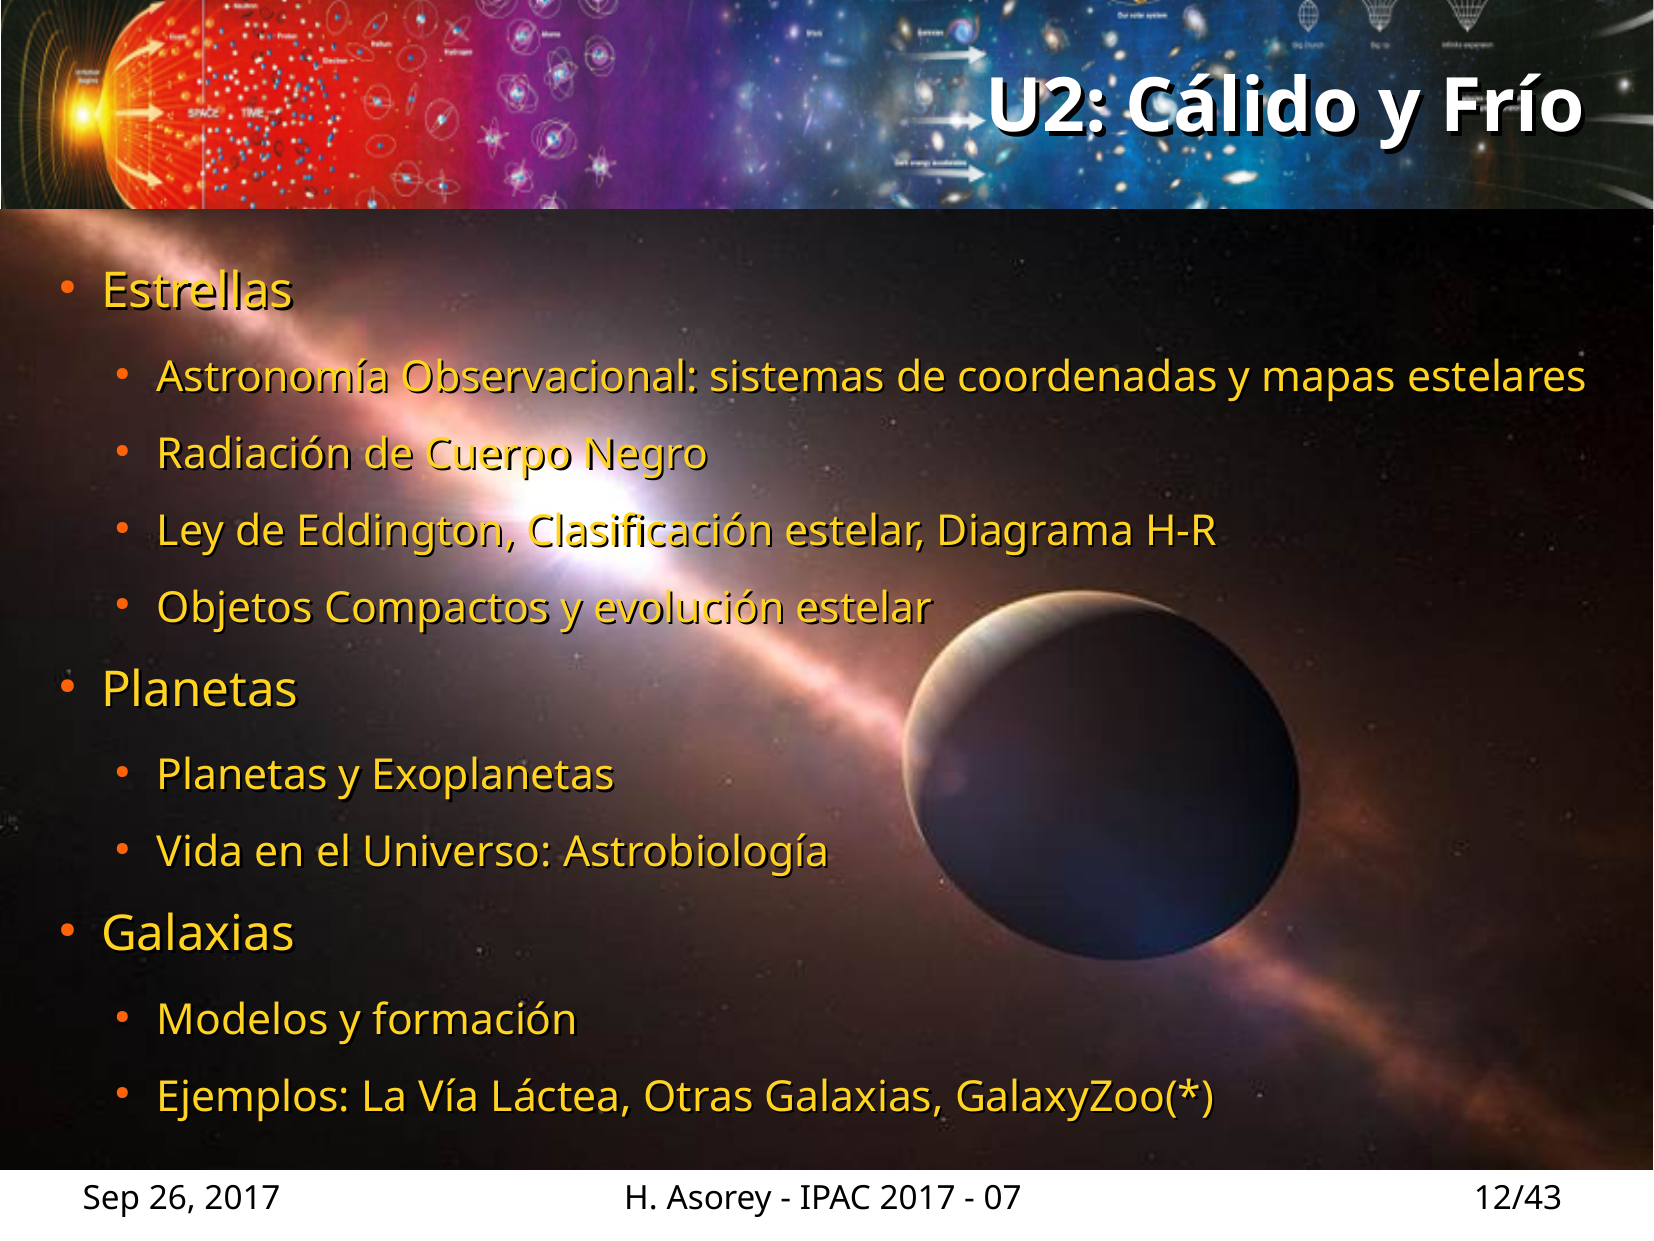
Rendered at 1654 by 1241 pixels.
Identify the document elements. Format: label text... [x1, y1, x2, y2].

title U2: Cálido y Frío [45, 11, 1606, 194]
picture [0, 0, 1654, 1171]
list Estrellas Astronomía Observacional: sistemas de coordenadas y mapas estelares Radiación de Cuerpo Negro Ley de Eddington, Clasificación estelar, Diagrama H-R Objetos Compactos y evolución estelar Planetas Planetas y Exoplanetas Vida en el Universo: Astrobiología Galaxias Modelos y formación Ejemplos: La Vía Láctea, Otras Galaxias, GalaxyZoo(*) [45, 255, 1606, 1156]
